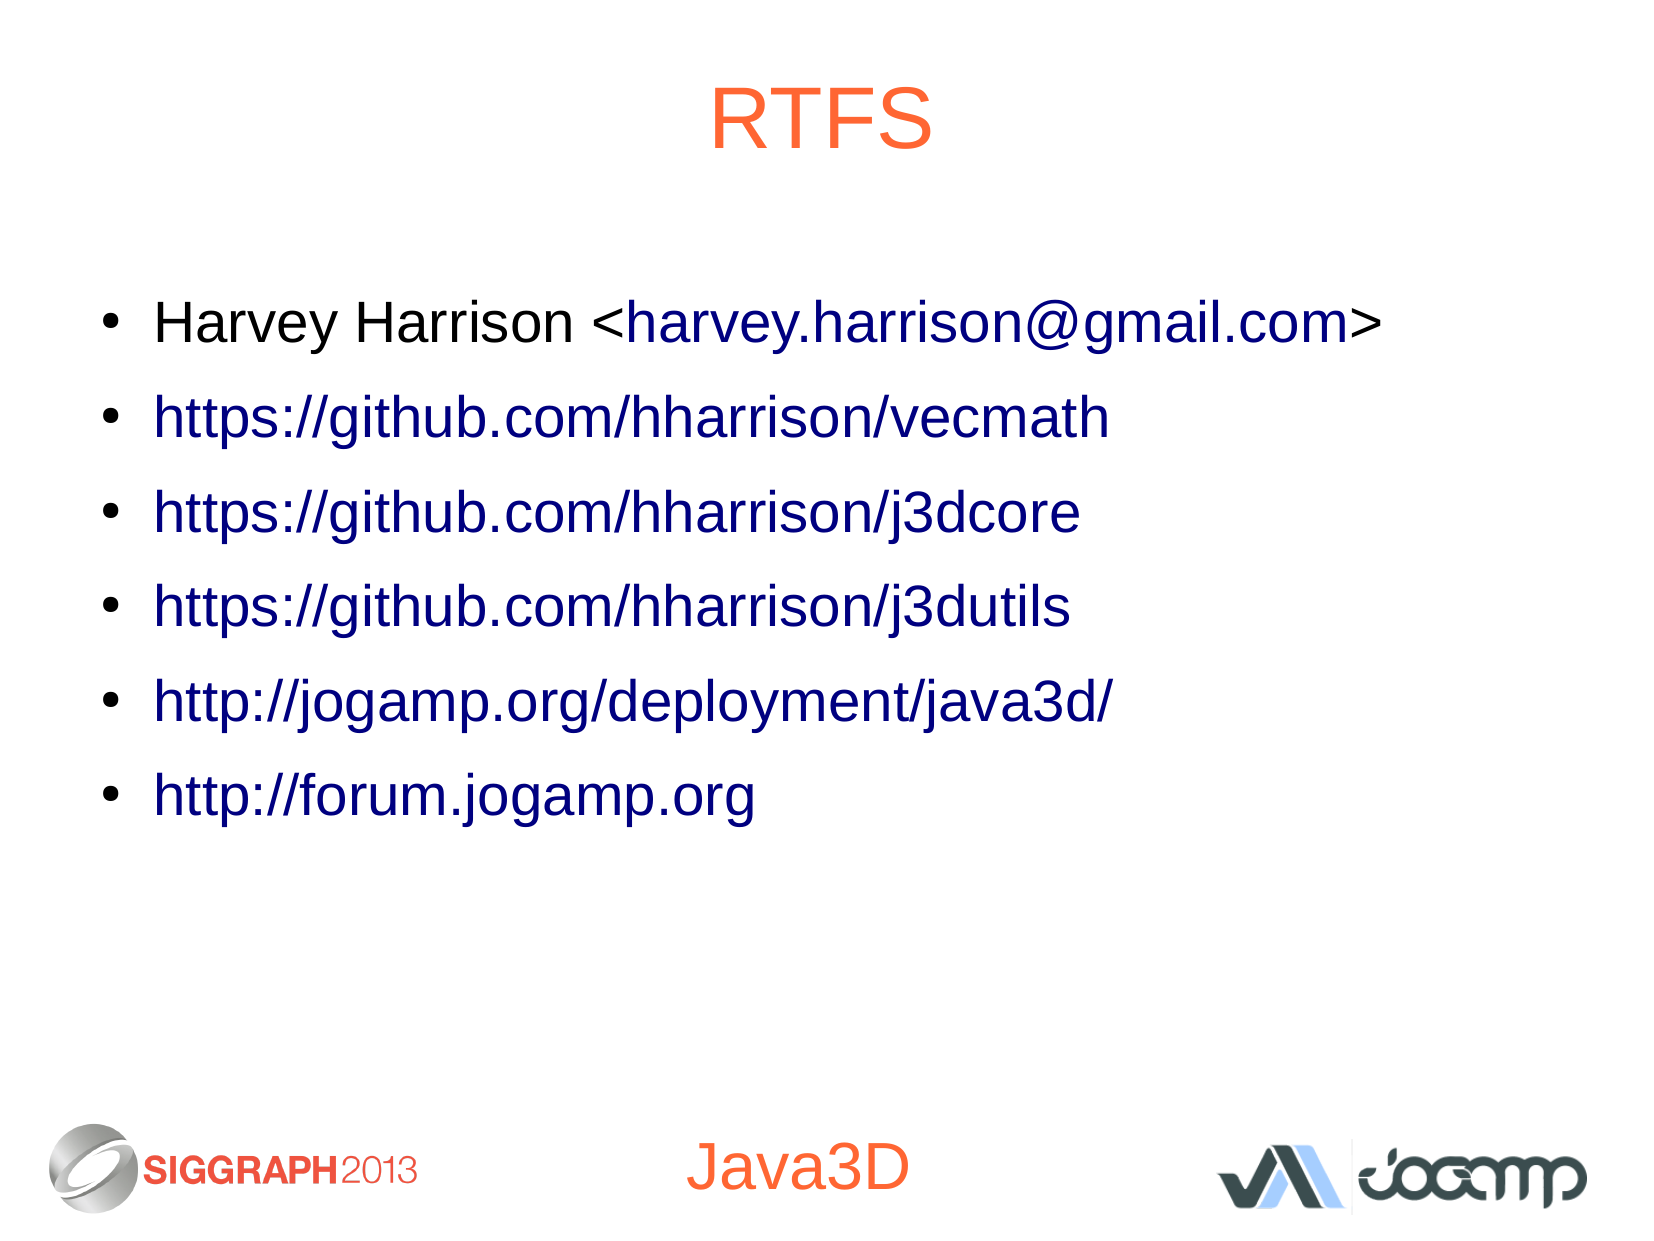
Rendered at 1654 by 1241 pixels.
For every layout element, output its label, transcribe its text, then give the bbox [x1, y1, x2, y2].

picture [1215, 1139, 1587, 1215]
text_box Java3D [653, 1117, 946, 1216]
title RTFS [68, 49, 1576, 188]
picture [45, 1122, 421, 1215]
list Harvey Harrison <harvey.harrison@gmail.com> https://github.com/hharrison/vecmath https://github.com/hharrison/j3dcore https://github.com/hharrison/j3dutils http://jogamp.org/deployment/java3d/ http://forum.jogamp.org [82, 290, 1538, 1010]
